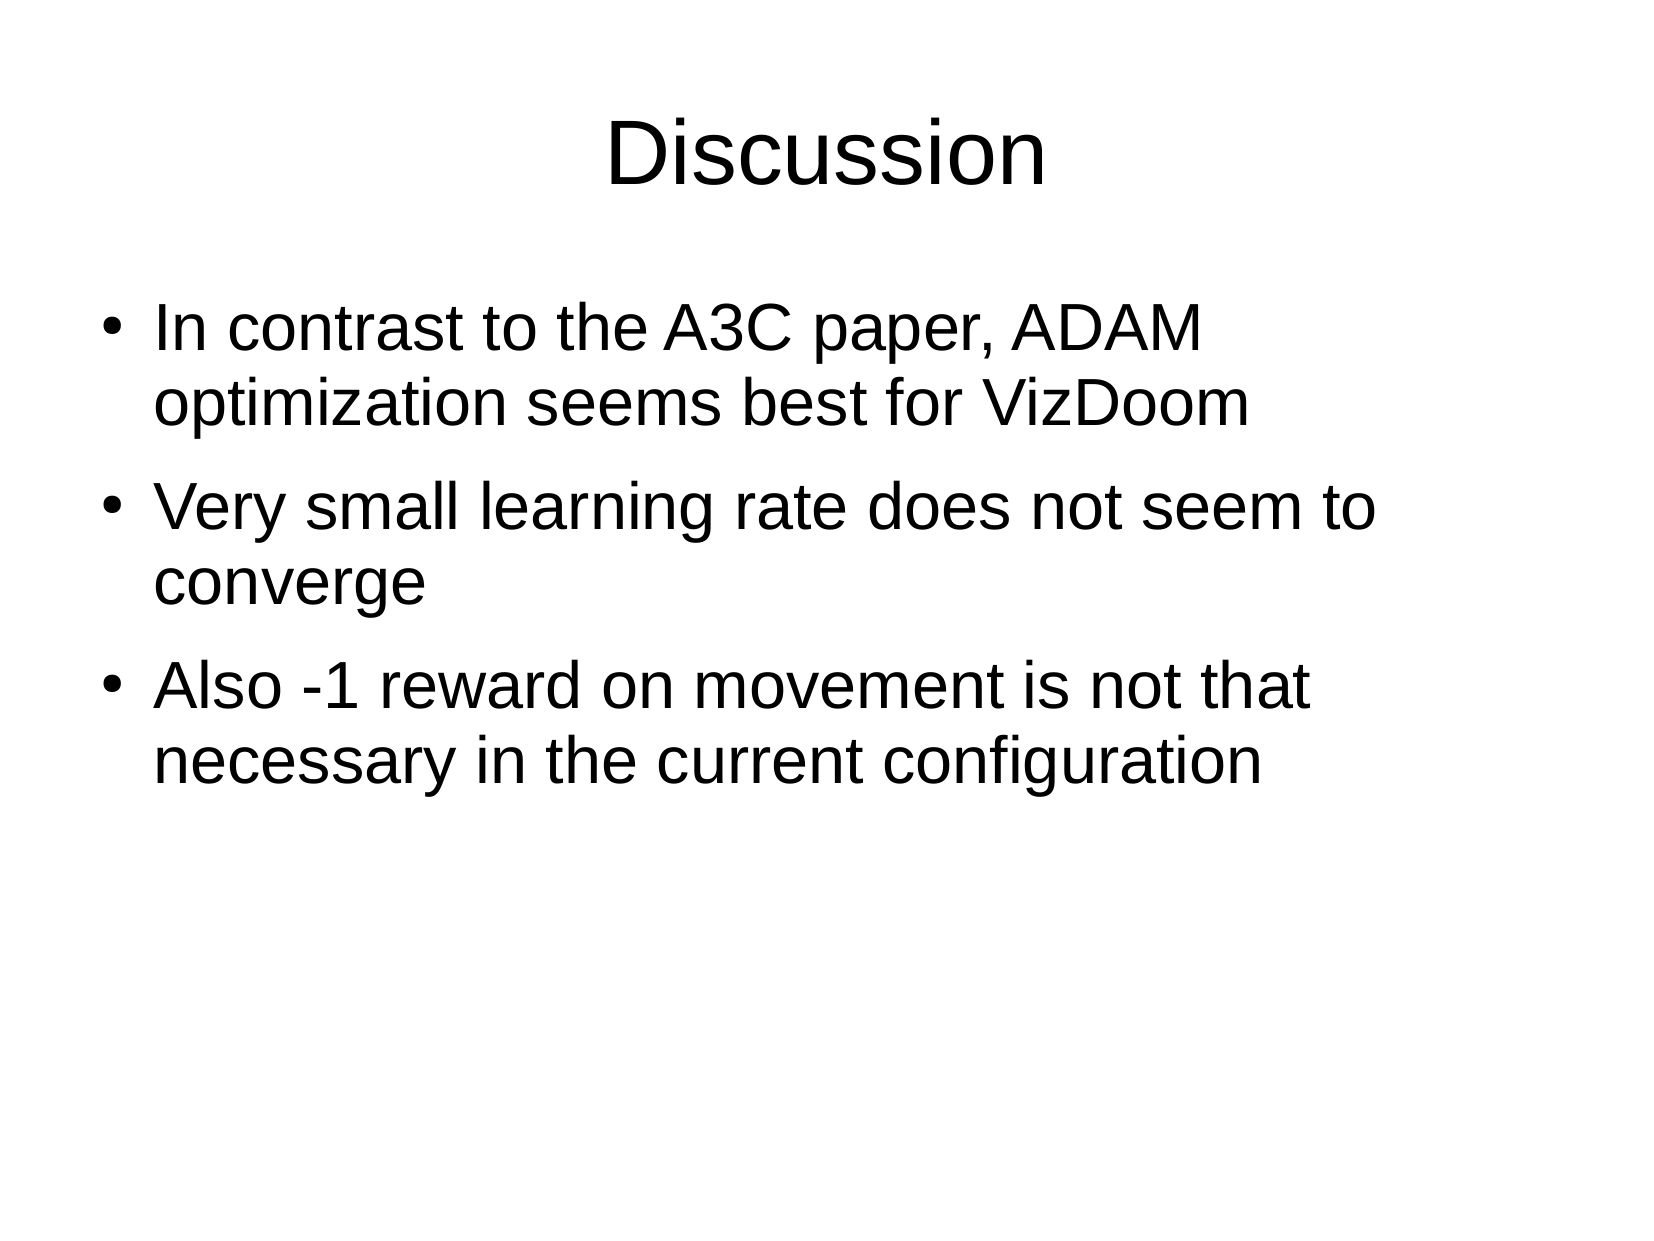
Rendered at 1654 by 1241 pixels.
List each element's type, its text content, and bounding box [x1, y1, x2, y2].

list In contrast to the A3C paper, ADAM optimization seems best for VizDoom Very small learning rate does not seem to converge Also -1 reward on movement is not that necessary in the current configuration [82, 290, 1571, 1010]
title Discussion [82, 49, 1571, 257]
